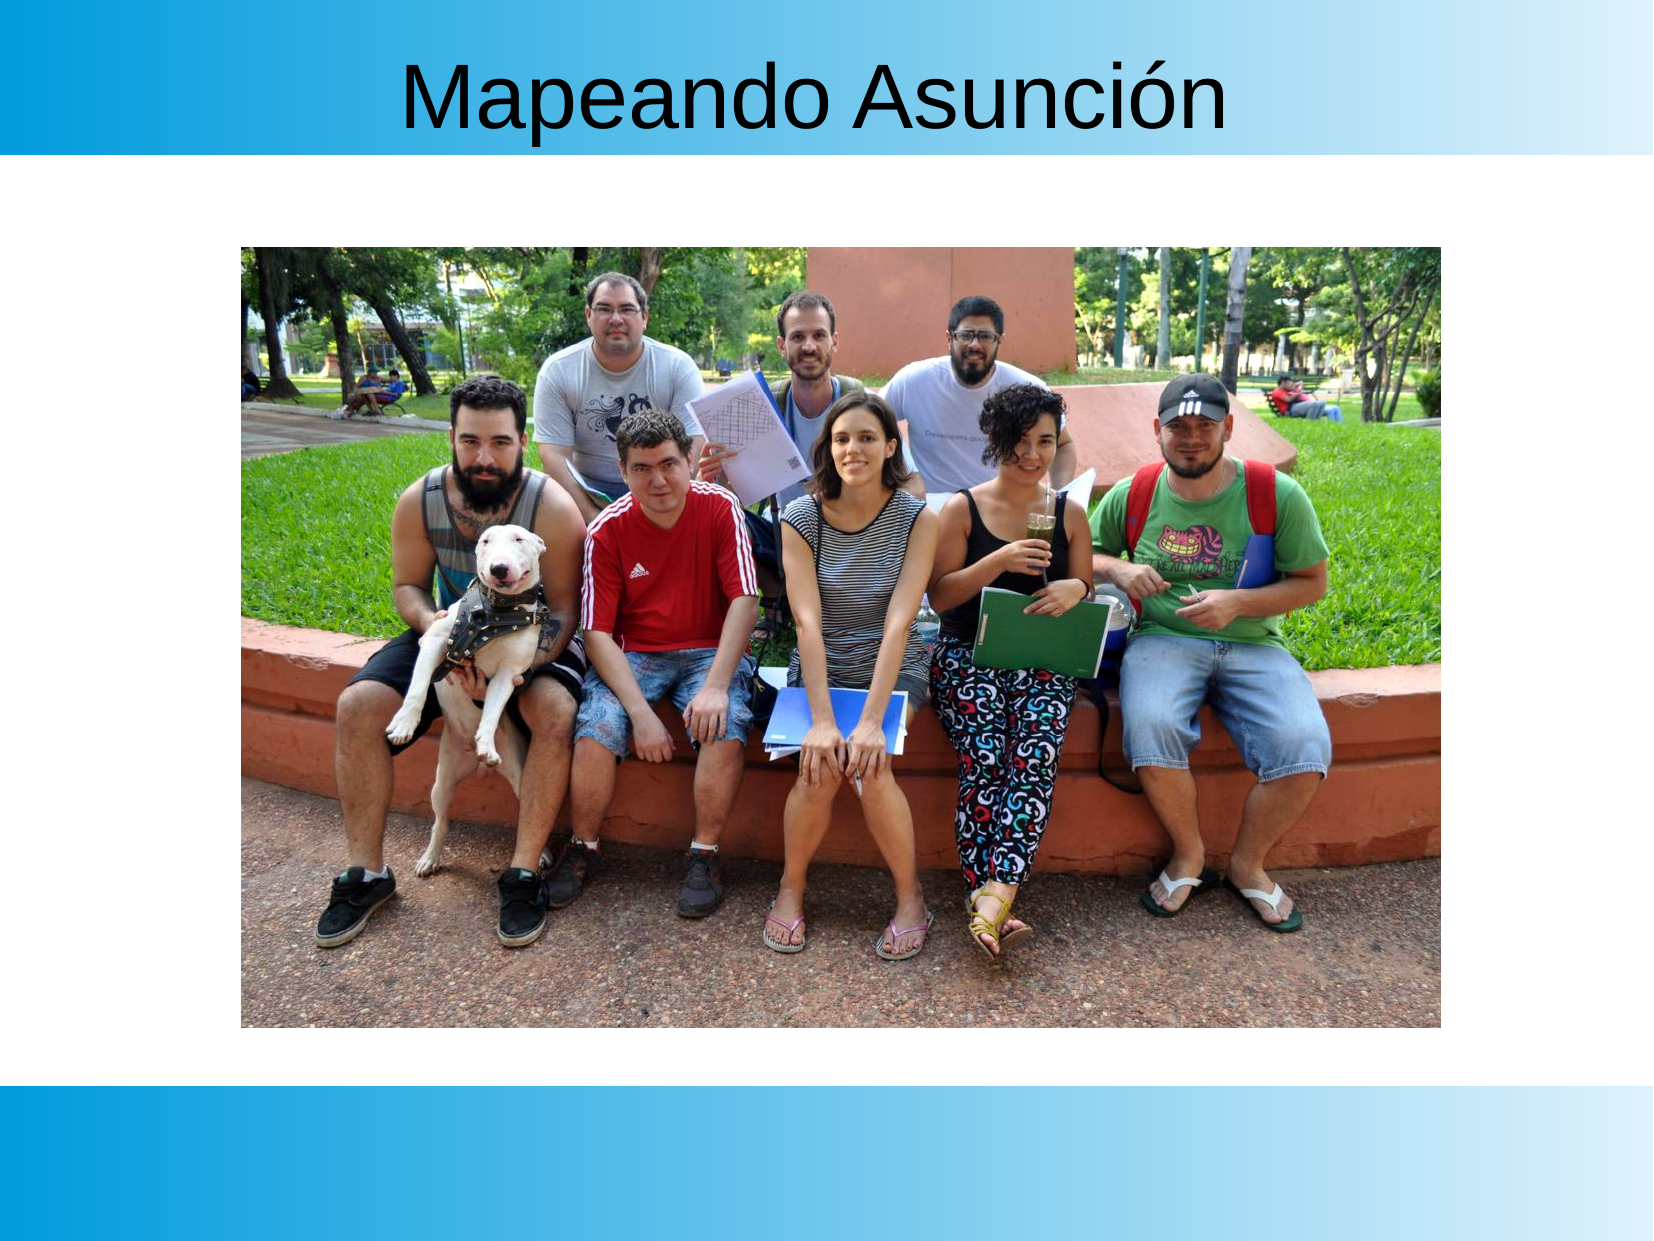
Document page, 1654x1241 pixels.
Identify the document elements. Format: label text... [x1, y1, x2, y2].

title Mapeando Asunción [70, 0, 1559, 189]
picture [241, 247, 1441, 1028]
